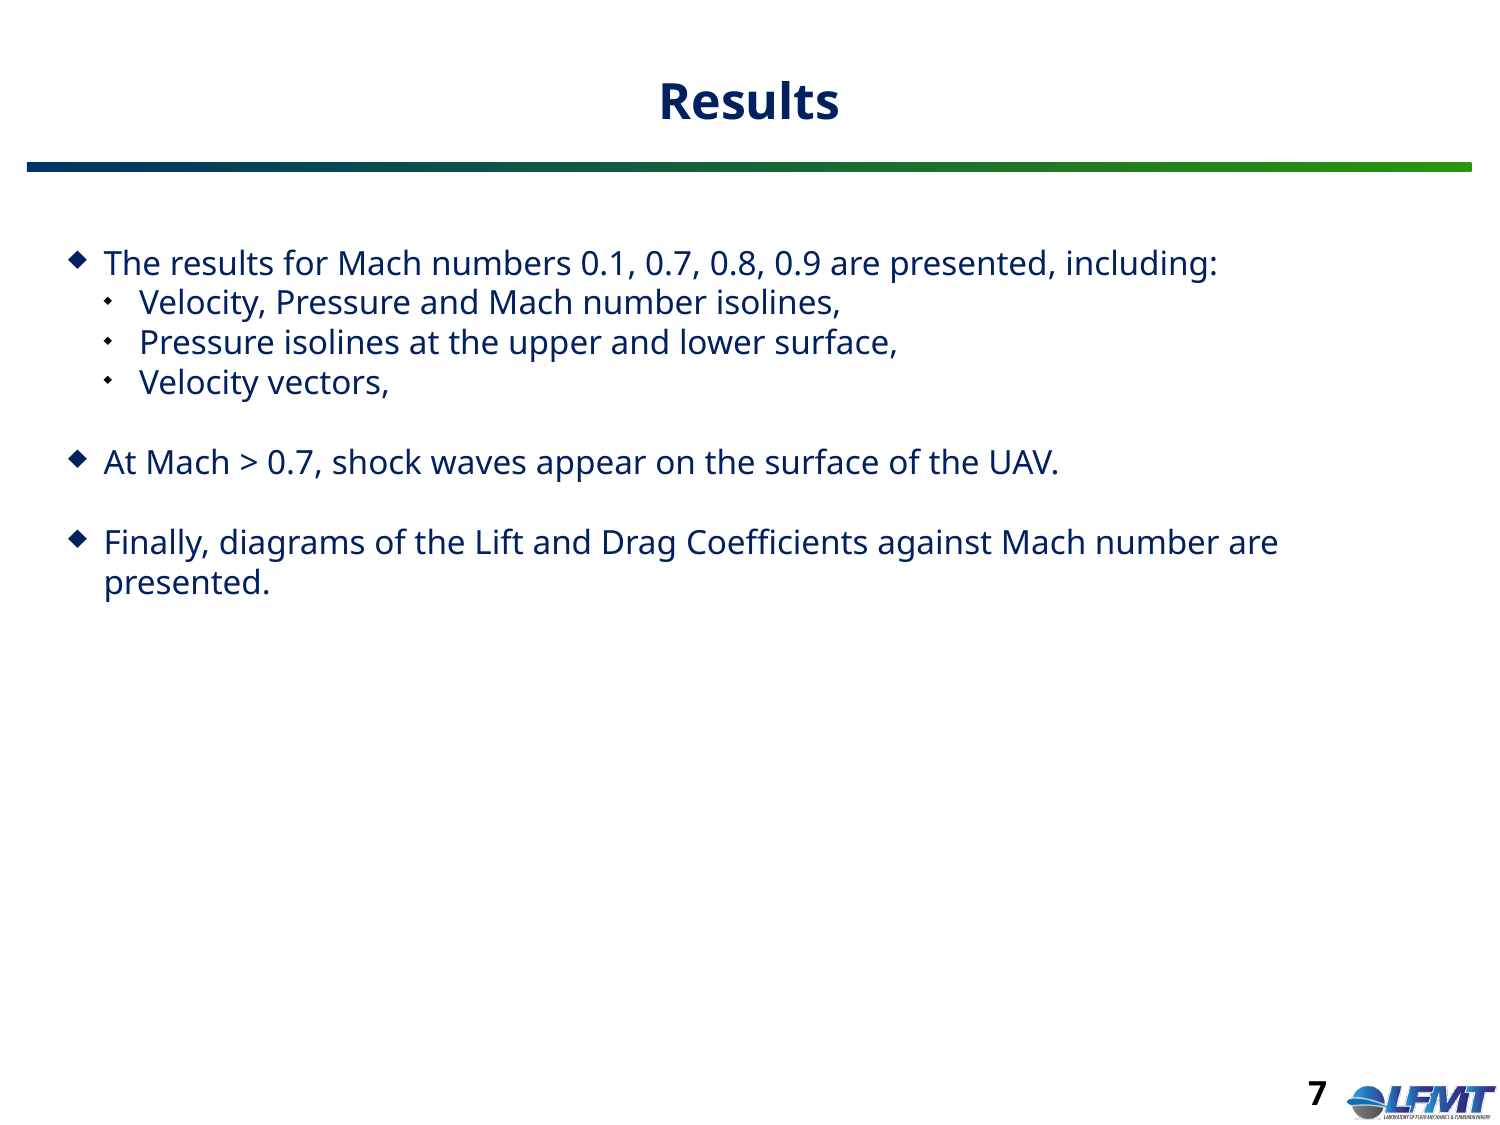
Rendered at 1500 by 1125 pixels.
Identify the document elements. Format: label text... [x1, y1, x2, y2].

picture [1347, 1080, 1497, 1125]
slide_number <αριθμός> [992, 1065, 1343, 1125]
text_box The results for Mach numbers 0.1, 0.7, 0.8, 0.9 are presented, including: Velocity, Pressure and Mach number isolines, Pressure isolines at the upper and lower surface, Velocity vectors, At Mach > 0.7, shock waves appear on the surface of the UAV. Finally, diagrams of the Lift and Drag Coefficients against Mach number are presented. [53, 234, 1340, 699]
text_box [1383, 1071, 1500, 1125]
title Results [26, 41, 1474, 157]
